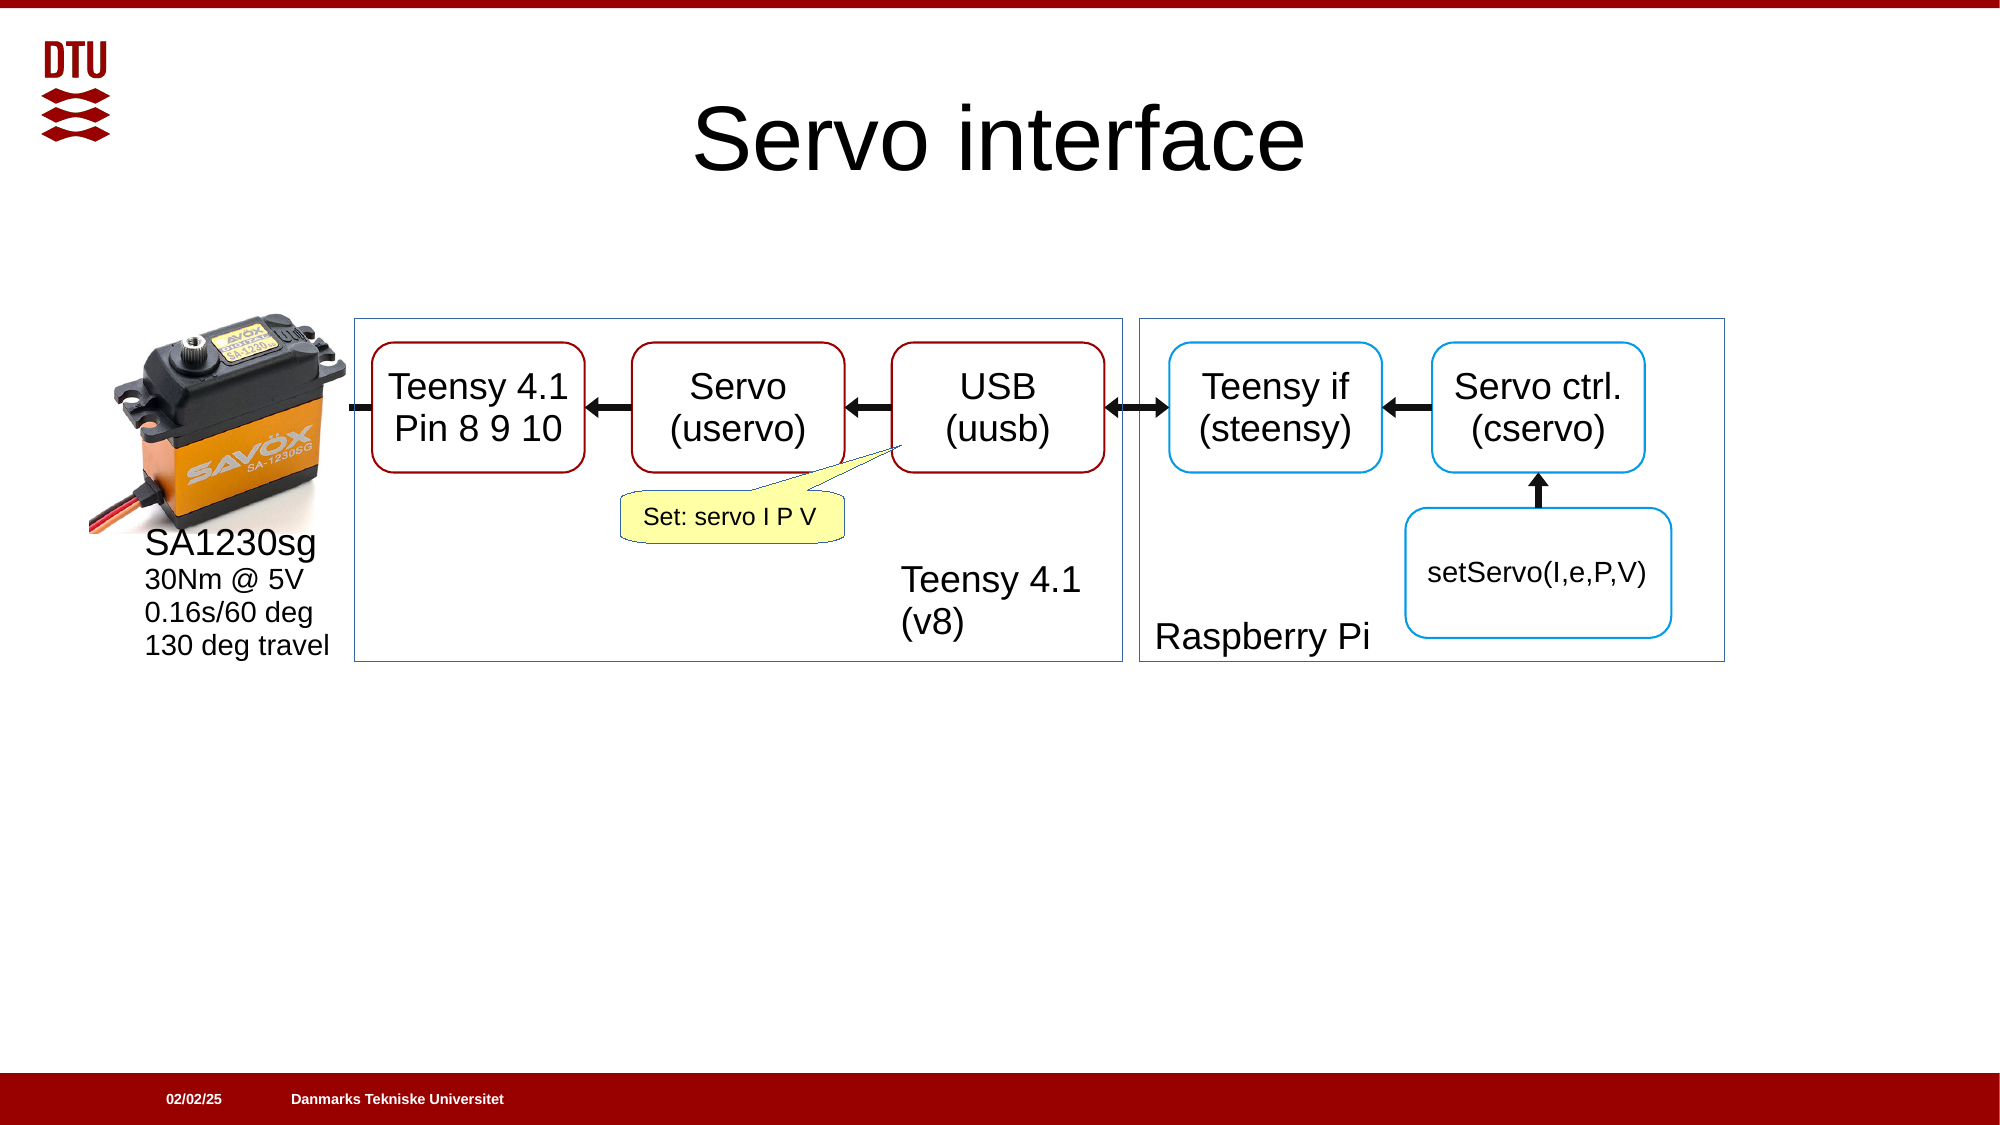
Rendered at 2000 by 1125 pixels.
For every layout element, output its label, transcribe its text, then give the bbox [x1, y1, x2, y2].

title Servo interface [99, 44, 1900, 233]
text_box Teensy 4.1 Pin 8 9 10 [372, 342, 585, 473]
text_box setServo(I,e,P,V) [1405, 507, 1672, 638]
text_box Set: servo I P V [620, 445, 902, 544]
text_box SA1230sg 30Nm @ 5V 0.16s/60 deg 130 deg travel [129, 513, 346, 669]
text_box Servo ctrl. (cservo) [1432, 342, 1645, 473]
text_box USB (uusb) [891, 342, 1105, 473]
picture [89, 307, 349, 534]
text_box Raspberry Pi [1139, 608, 1386, 666]
text_box Teensy 4.1 (v8) [885, 550, 1108, 650]
text_box Servo (uservo) [631, 342, 845, 473]
text_box Teensy if (steensy) [1169, 342, 1382, 473]
